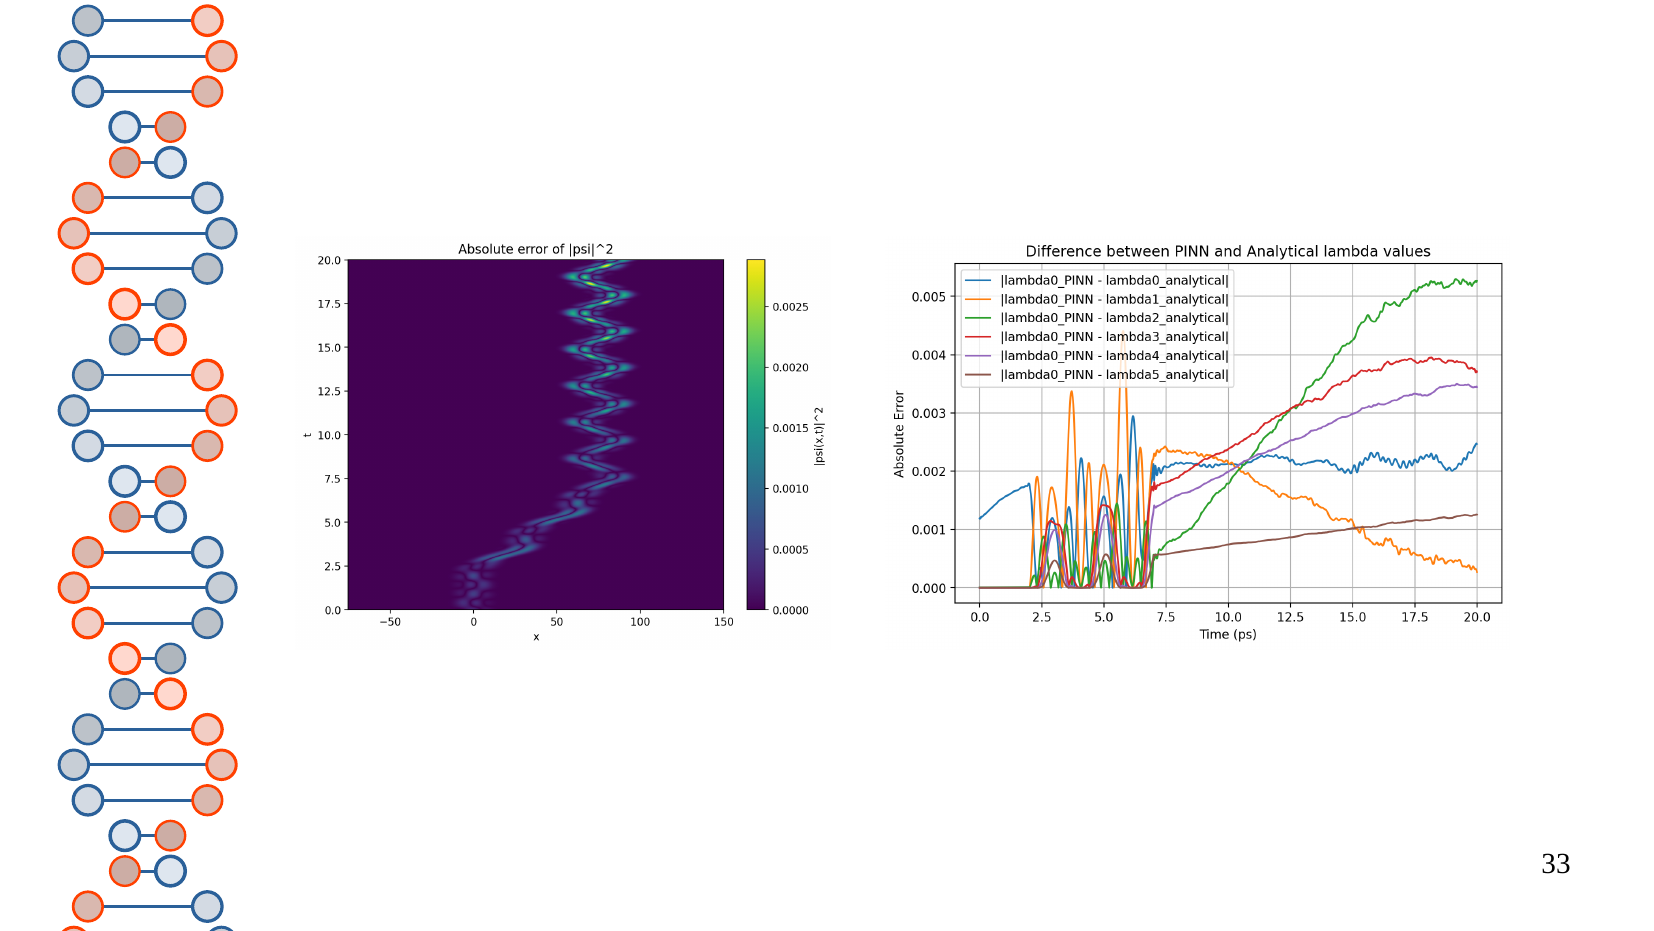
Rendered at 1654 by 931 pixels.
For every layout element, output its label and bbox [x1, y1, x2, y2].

picture [295, 236, 831, 650]
picture [885, 236, 1510, 650]
